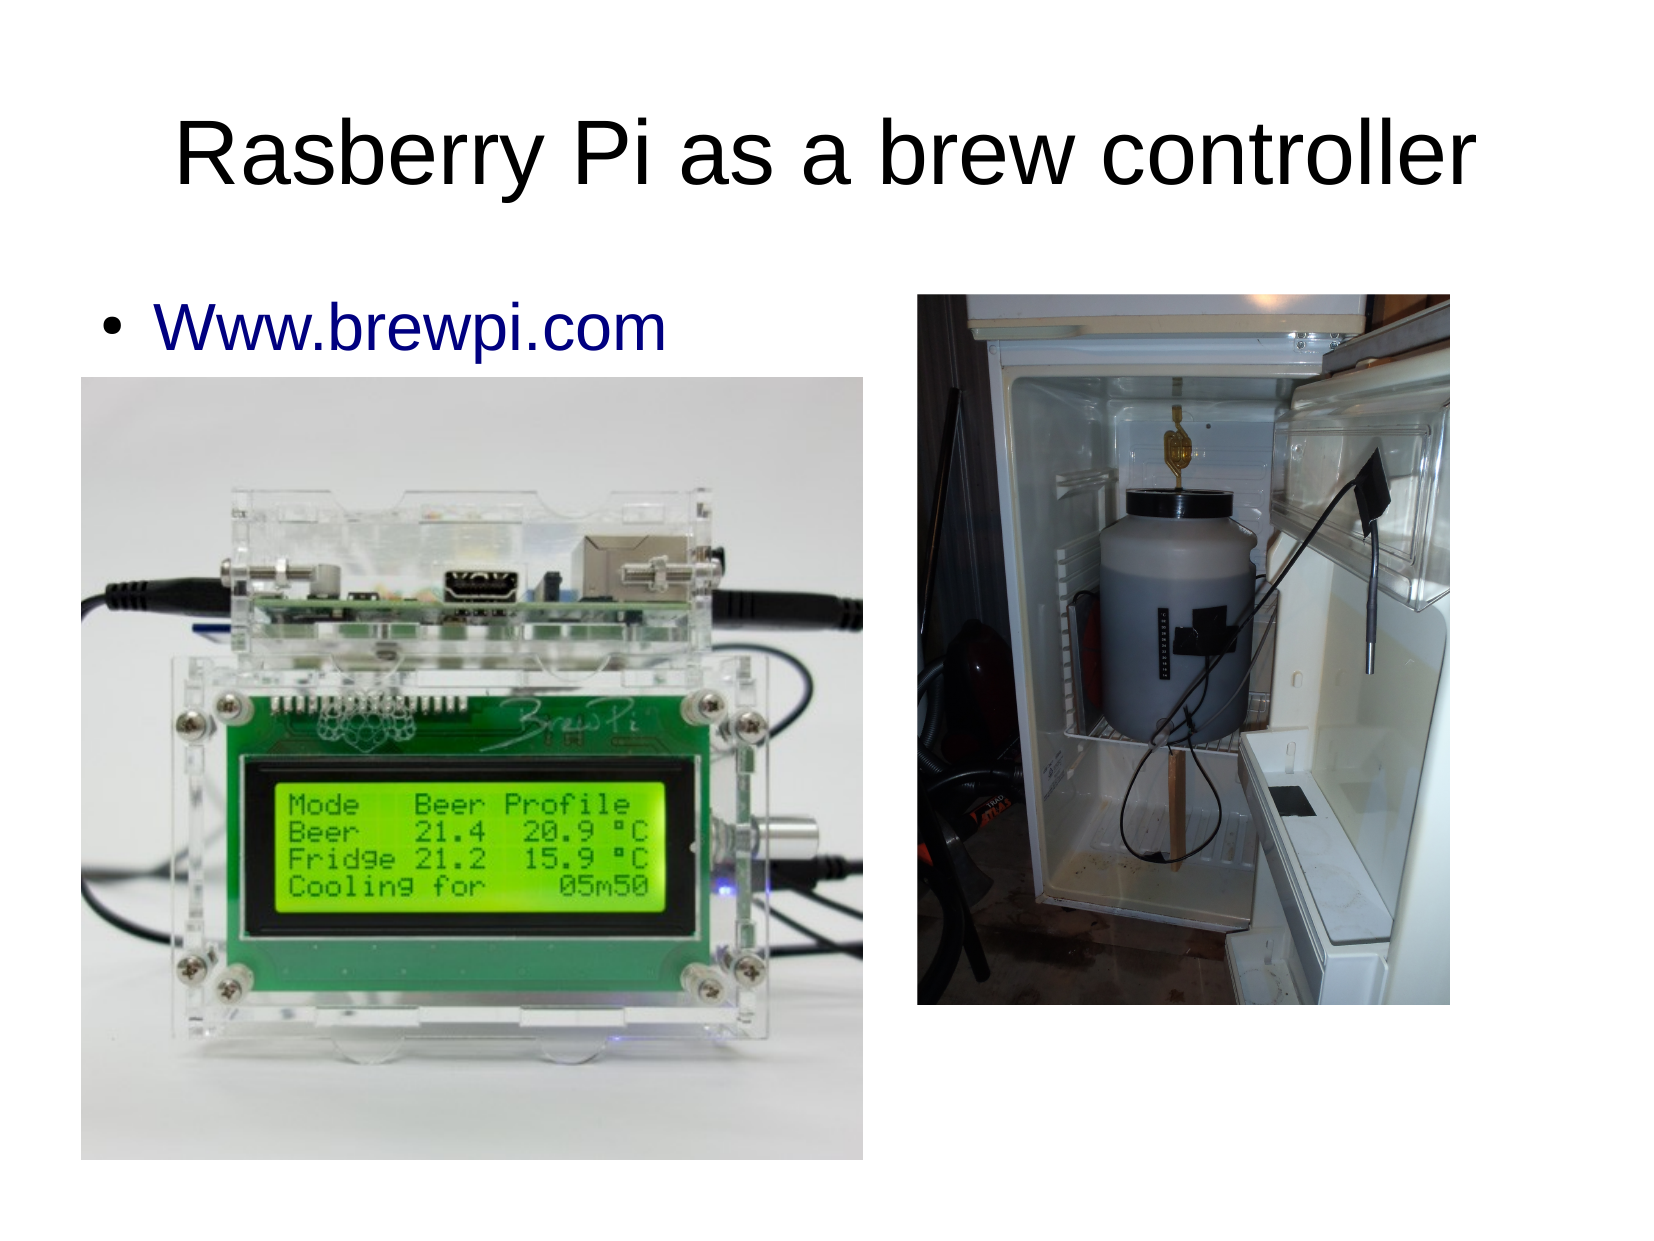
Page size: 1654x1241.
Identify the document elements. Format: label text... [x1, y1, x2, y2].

list Www.brewpi.com [82, 290, 793, 377]
title Rasberry Pi as a brew controller [82, 49, 1571, 257]
picture [917, 294, 1450, 1005]
picture [81, 377, 863, 1160]
